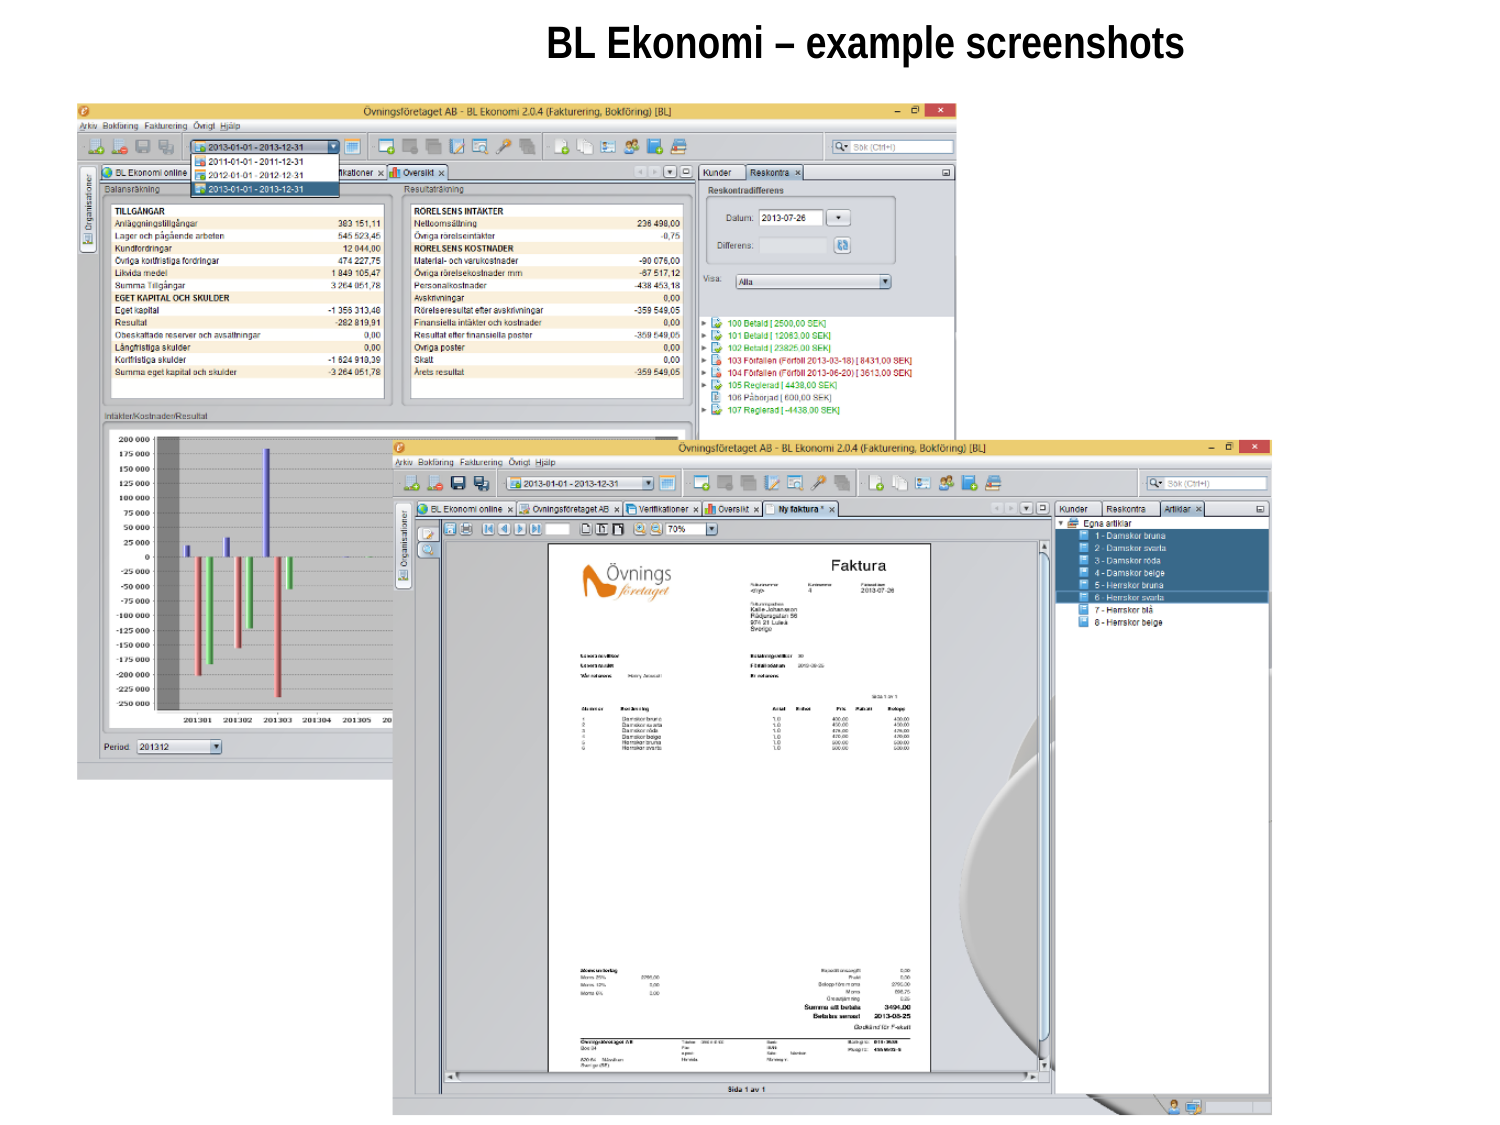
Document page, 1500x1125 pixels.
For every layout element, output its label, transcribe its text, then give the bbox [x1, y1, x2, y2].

text_box BL Ekonomi – example screenshots [546, 23, 1187, 75]
picture [53, 0, 1460, 1125]
